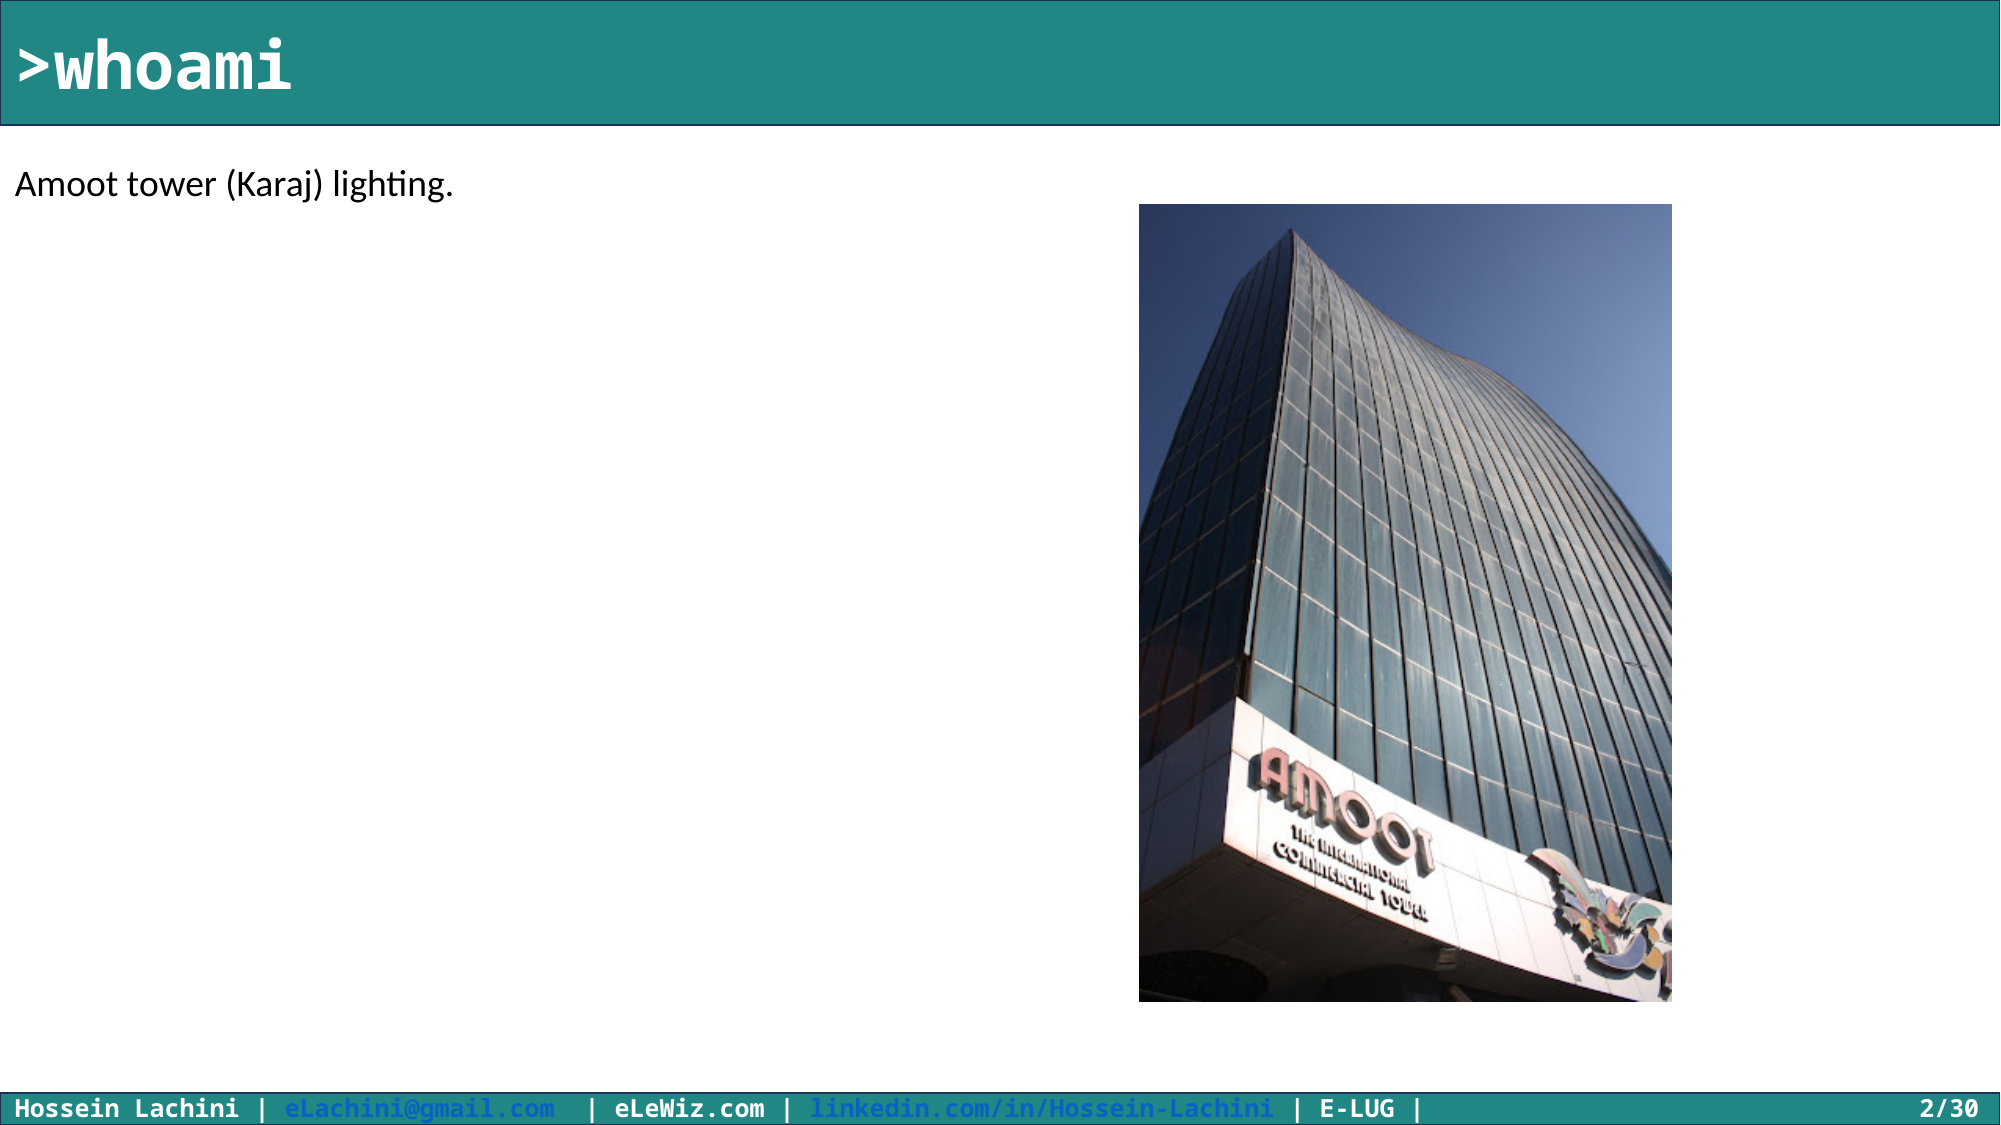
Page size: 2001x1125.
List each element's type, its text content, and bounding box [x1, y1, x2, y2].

picture [1139, 204, 1672, 1002]
text_box Amoot tower (Karaj) lighting. [0, 151, 2000, 212]
text_box >whoami [0, 0, 2000, 125]
text_box Hossein Lachini | eLachini@gmail.com | eLeWiz.com | linkedin.com/in/Hossein-Lachini | E-LUG | 2/30 [0, 1093, 2000, 1125]
